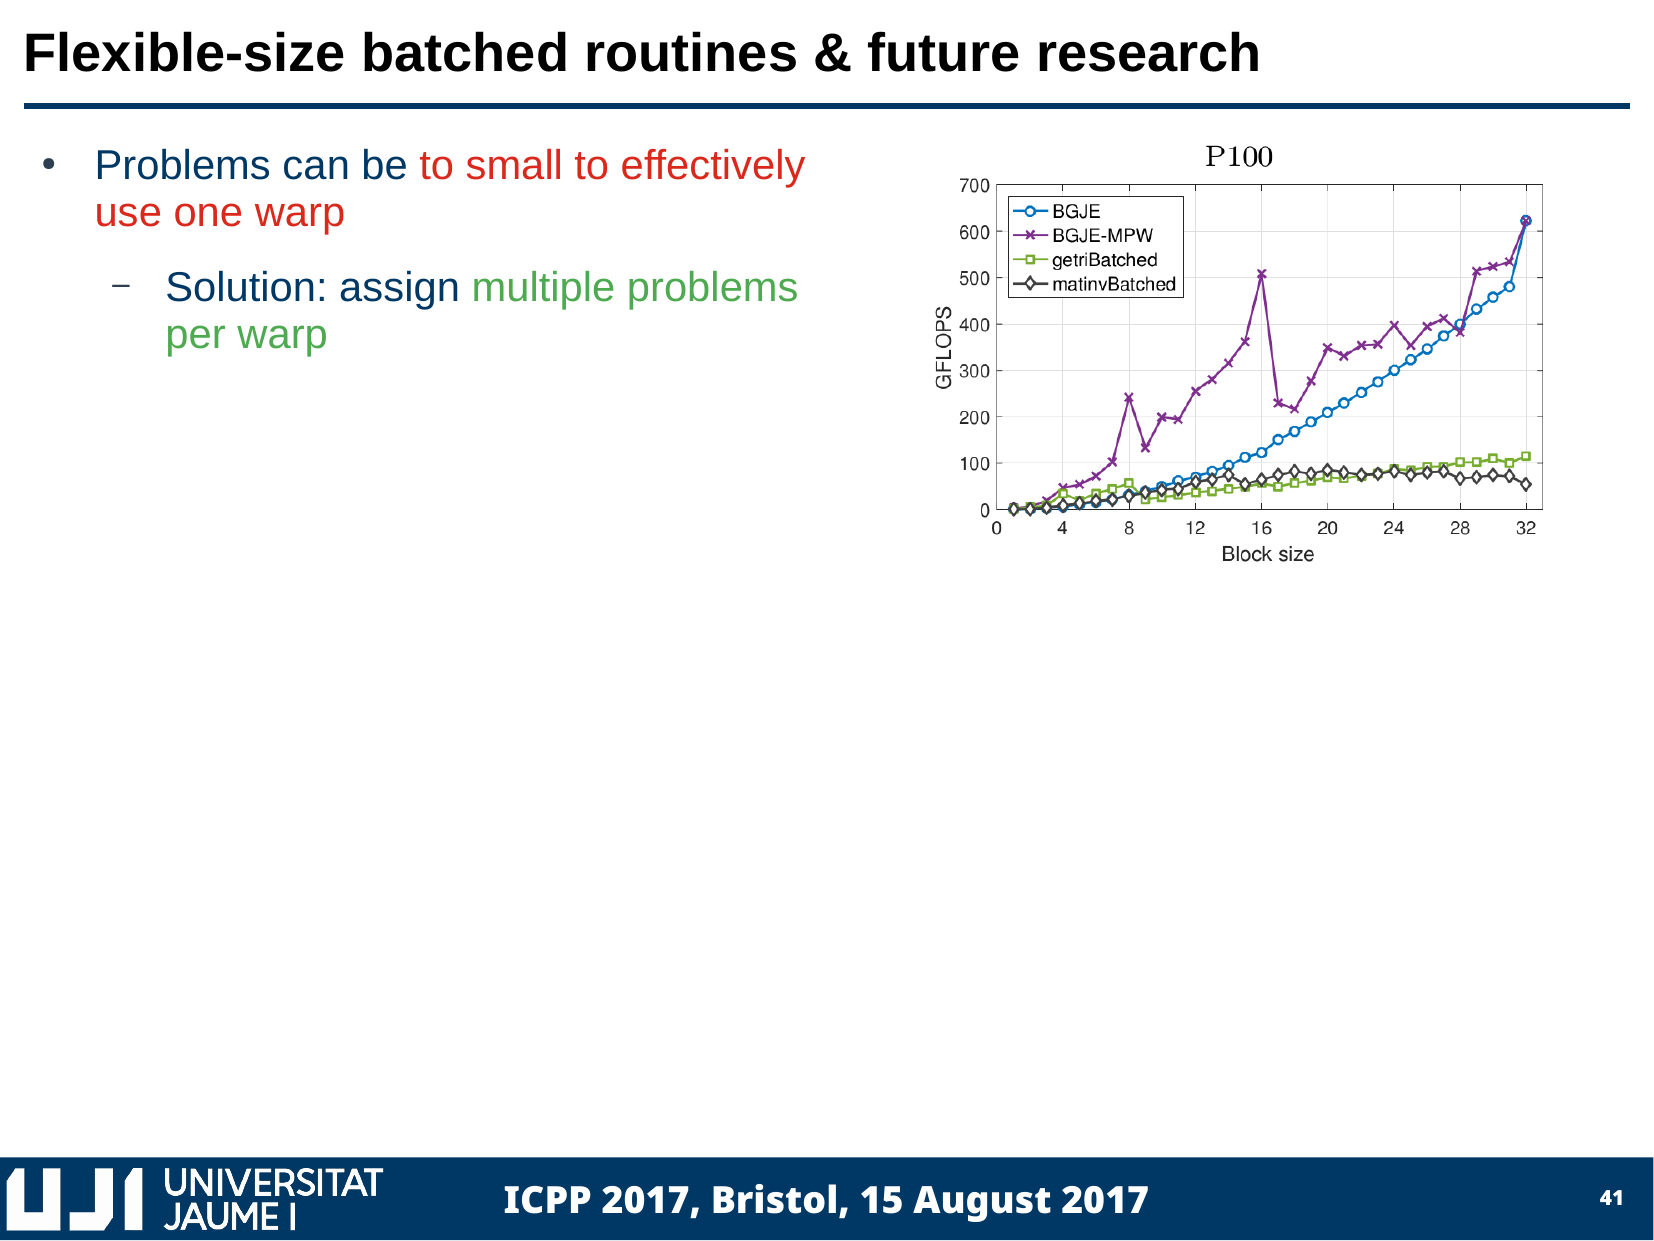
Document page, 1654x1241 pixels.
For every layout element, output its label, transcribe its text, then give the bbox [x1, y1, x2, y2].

picture [921, 123, 1583, 579]
picture [0, 1158, 390, 1241]
list Problems can be to small to effectively use one warp Solution: assign multiple problems per warp [23, 141, 808, 615]
title Flexible-size batched routines & future research [23, 0, 1630, 107]
